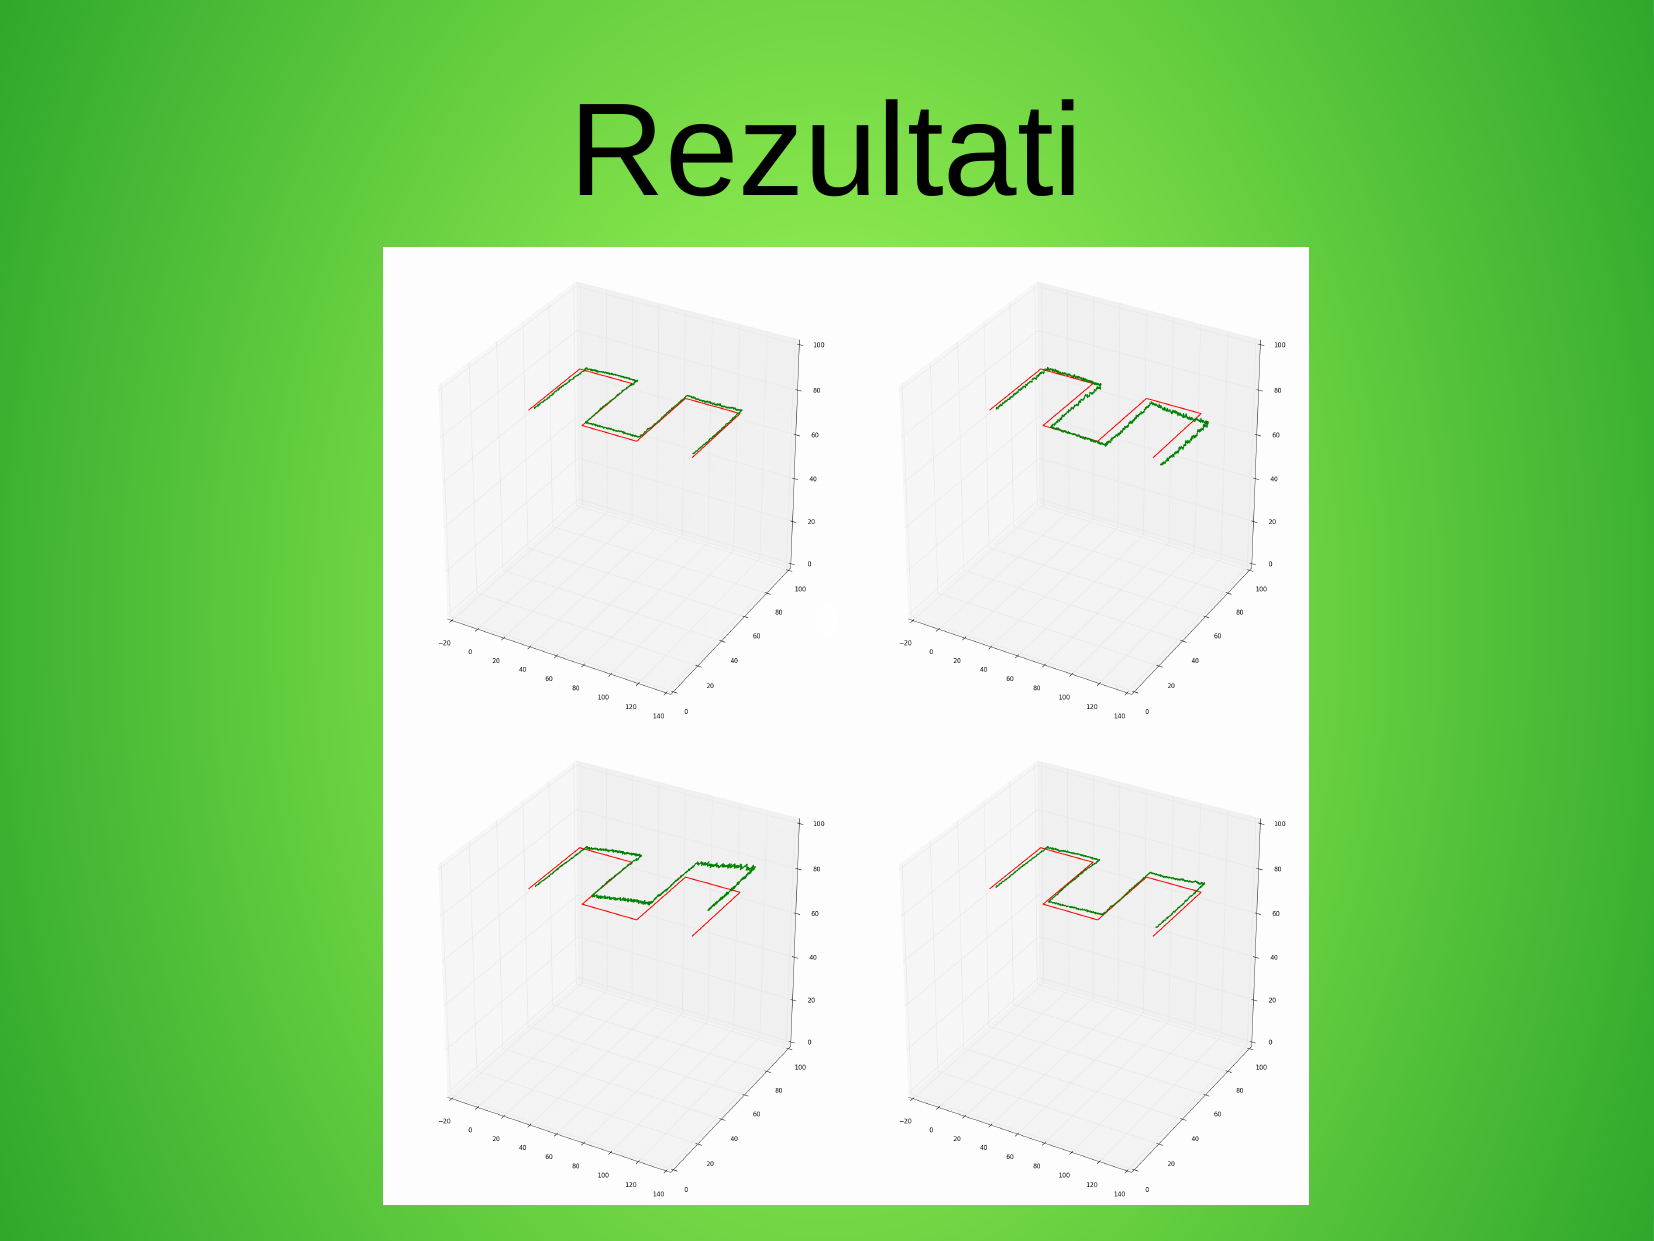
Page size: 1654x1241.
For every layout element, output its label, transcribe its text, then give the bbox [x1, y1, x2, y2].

title Rezultati [82, 47, 1571, 252]
picture [383, 247, 1309, 1205]
